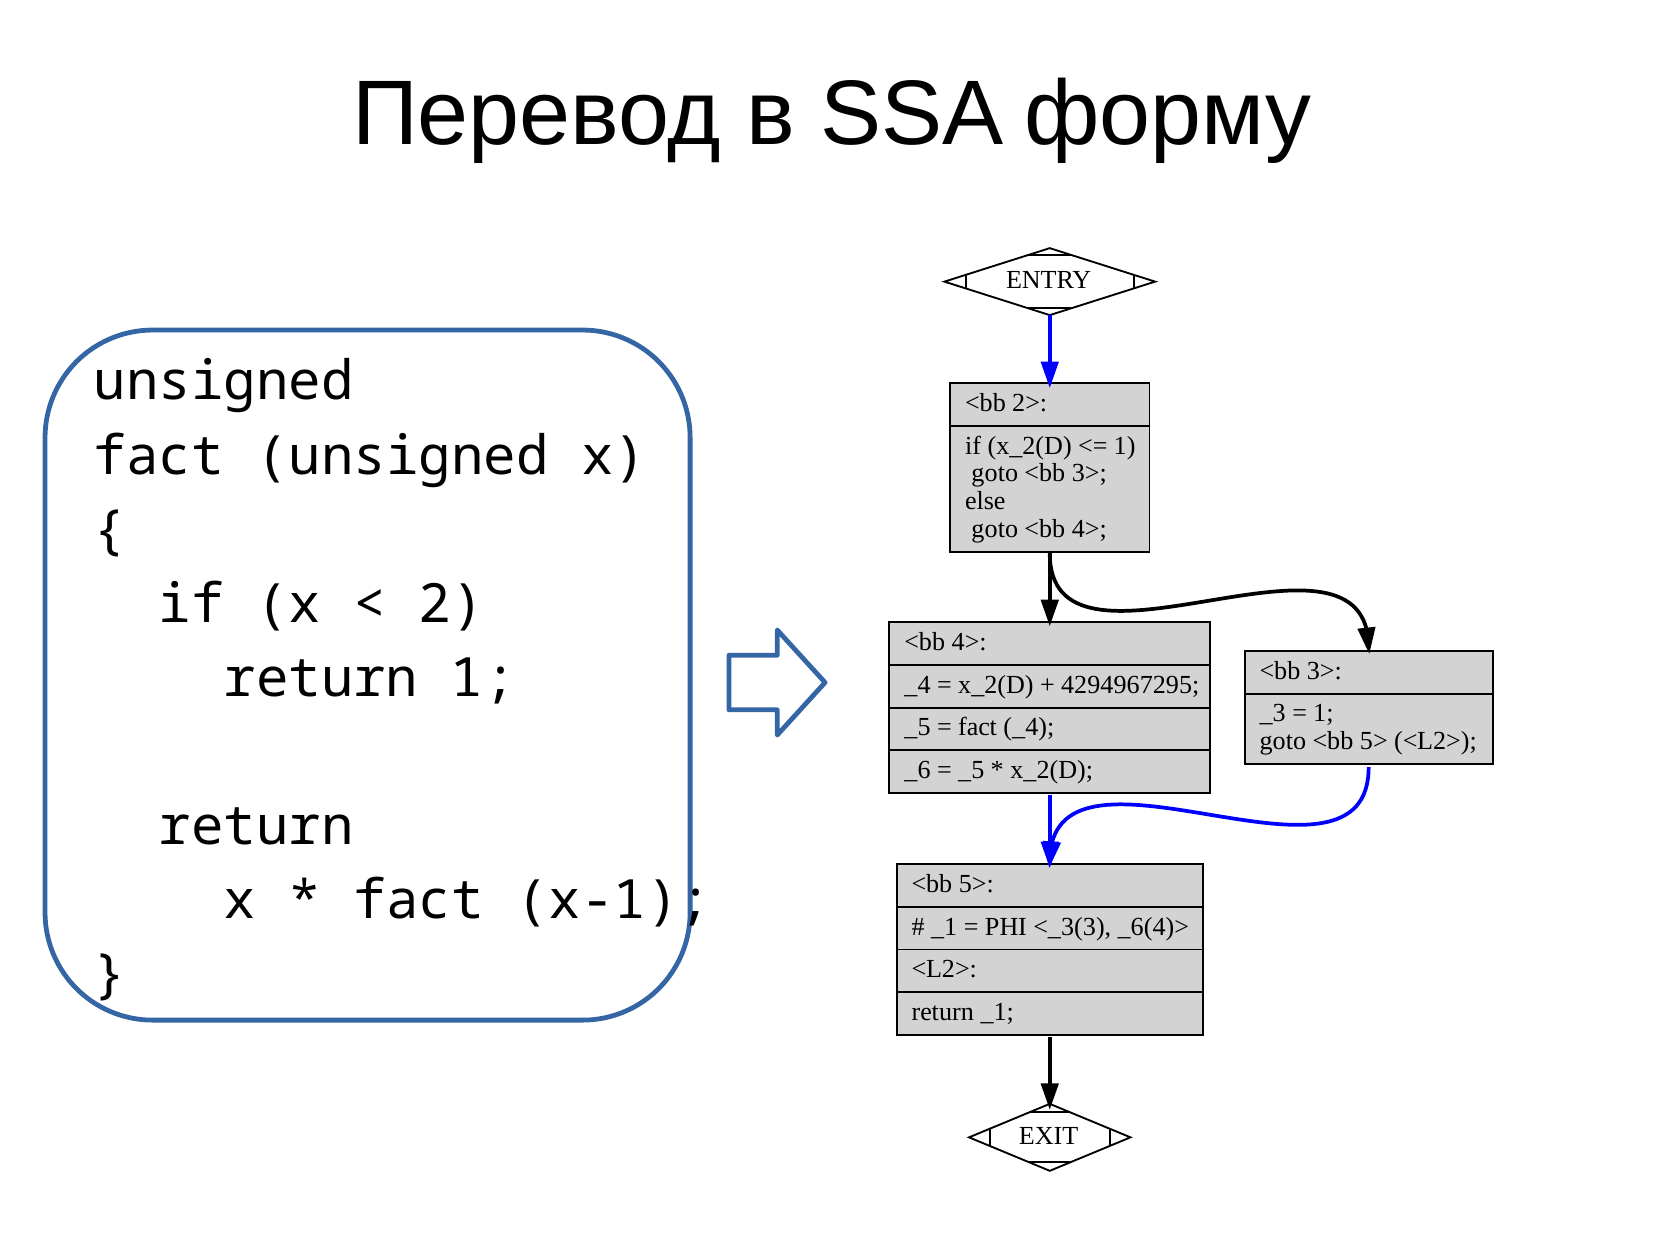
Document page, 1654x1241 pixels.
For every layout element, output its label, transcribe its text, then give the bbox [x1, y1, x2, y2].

picture [816, 240, 1501, 1179]
title Перевод в SSA форму [30, 45, 1636, 181]
text_box [728, 630, 826, 736]
text_box unsigned fact (unsigned x) { if (x < 2) return 1; return x * fact (x-1); } [45, 330, 691, 1021]
